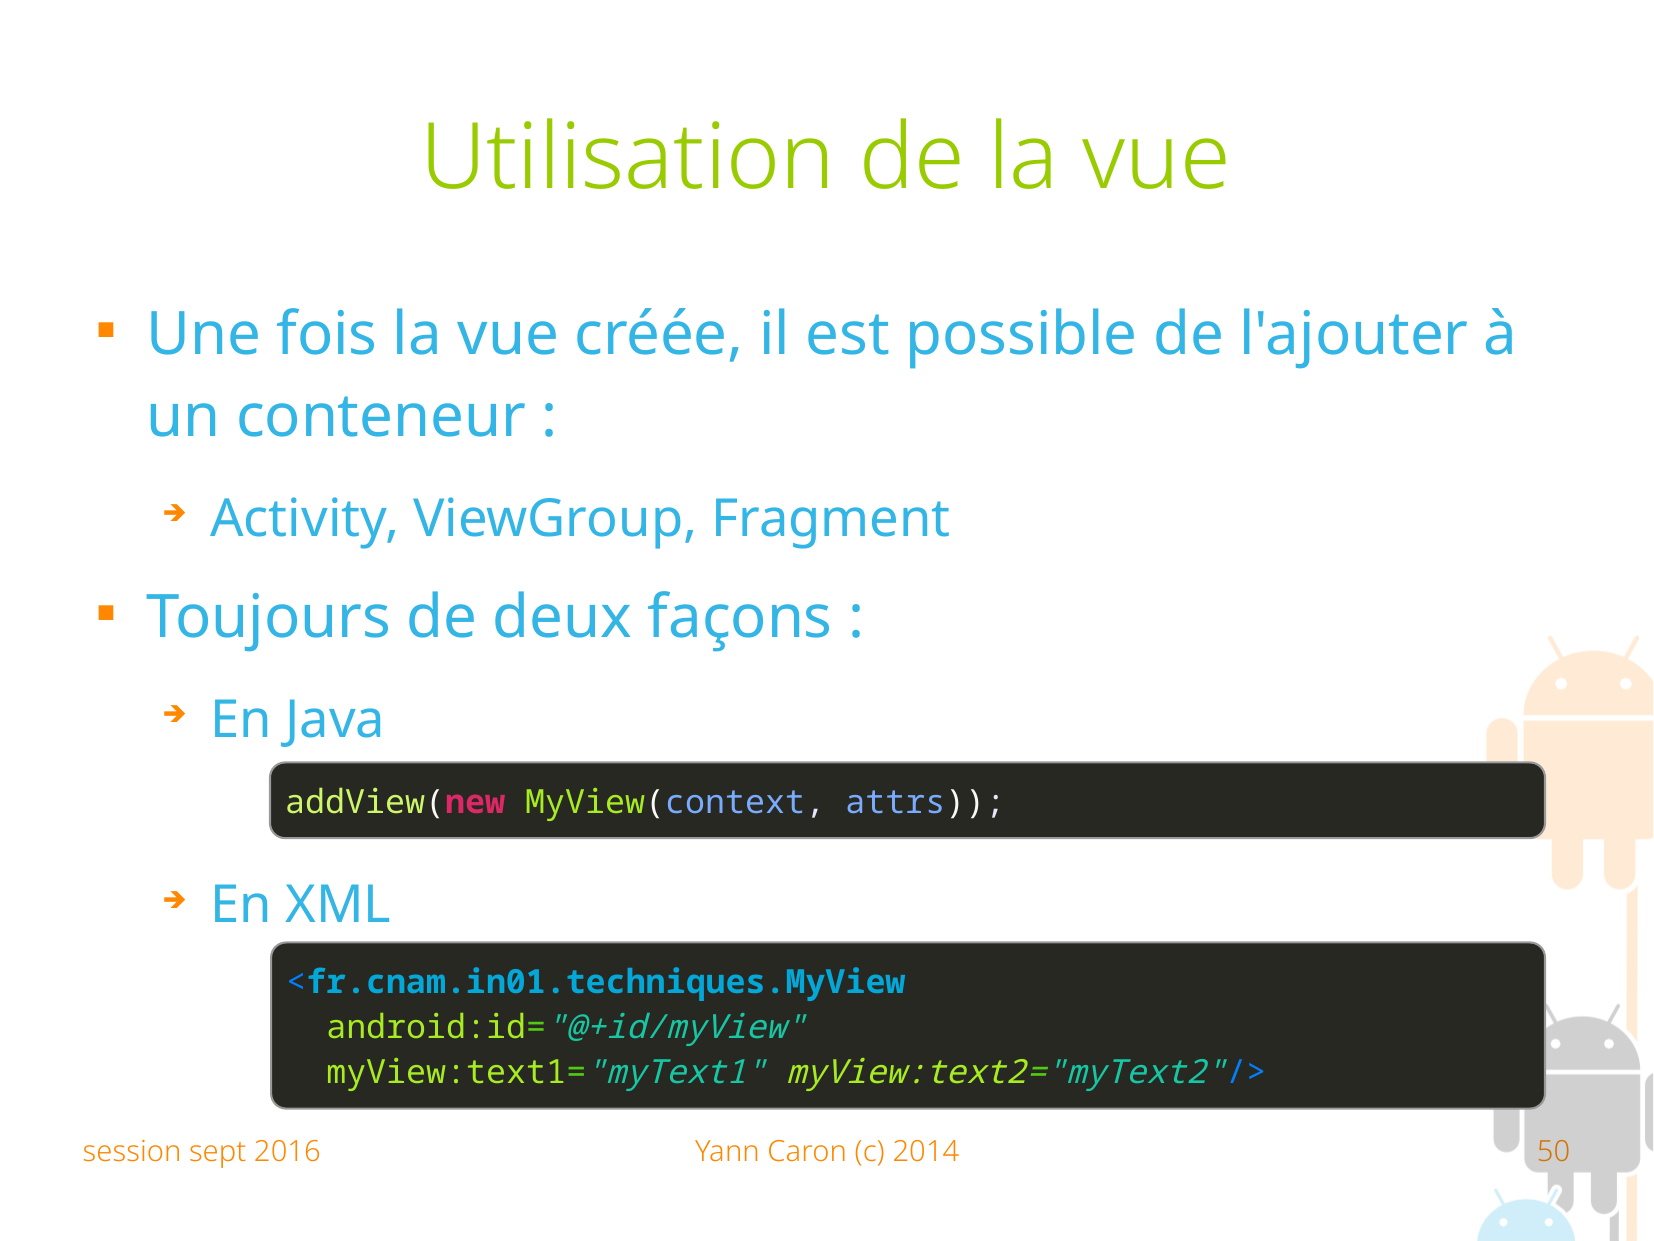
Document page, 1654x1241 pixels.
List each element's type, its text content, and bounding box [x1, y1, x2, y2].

title Utilisation de la vue [82, 49, 1571, 257]
text_box <fr.cnam.in01.techniques.MyView android:id="@+id/myView" myView:text1="myText1" myView:text2="myText2"/> [271, 942, 1546, 1090]
picture [240, 423, 1654, 1241]
list Une fois la vue créée, il est possible de l'ajouter à un conteneur : Activity, ViewGroup, Fragment Toujours de deux façons : En Java En XML [82, 290, 1571, 946]
text_box addView(new MyView(context, attrs)); [270, 762, 1546, 832]
